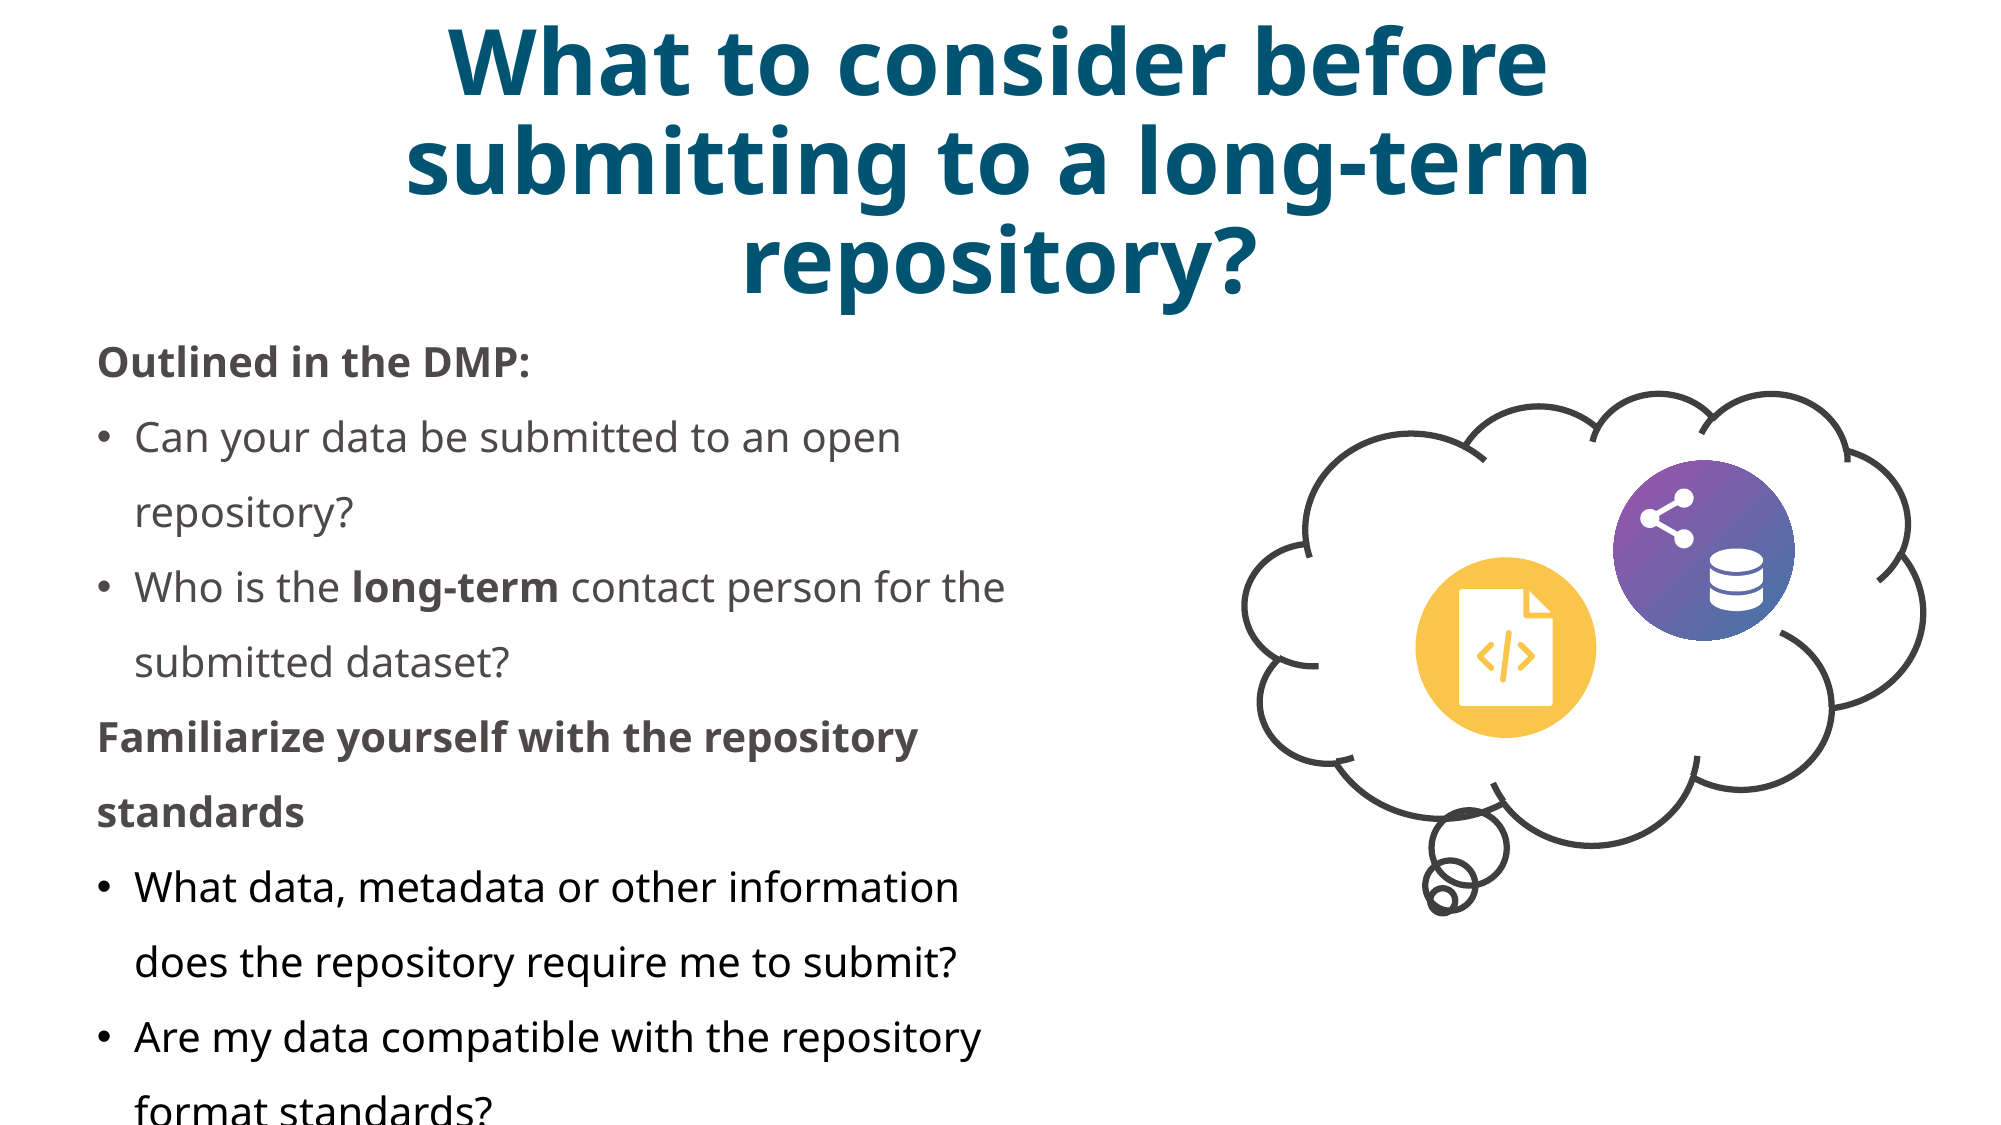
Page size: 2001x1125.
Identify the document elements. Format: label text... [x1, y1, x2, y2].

text_box [1613, 460, 1795, 641]
text_box Outlined in the DMP: Can your data be submitted to an open repository? Who is the long-term contact person for the submitted dataset? Familiarize yourself with the repository standards What data, metadata or other information does the repository require me to submit? Are my data compatible with the repository format standards? When should I know which repository I should submit to? Preferably already before the project starts [81, 303, 1058, 1018]
text_box What to consider before submitting to a long-term repository? [137, 56, 1863, 274]
text_box [1415, 557, 1597, 738]
